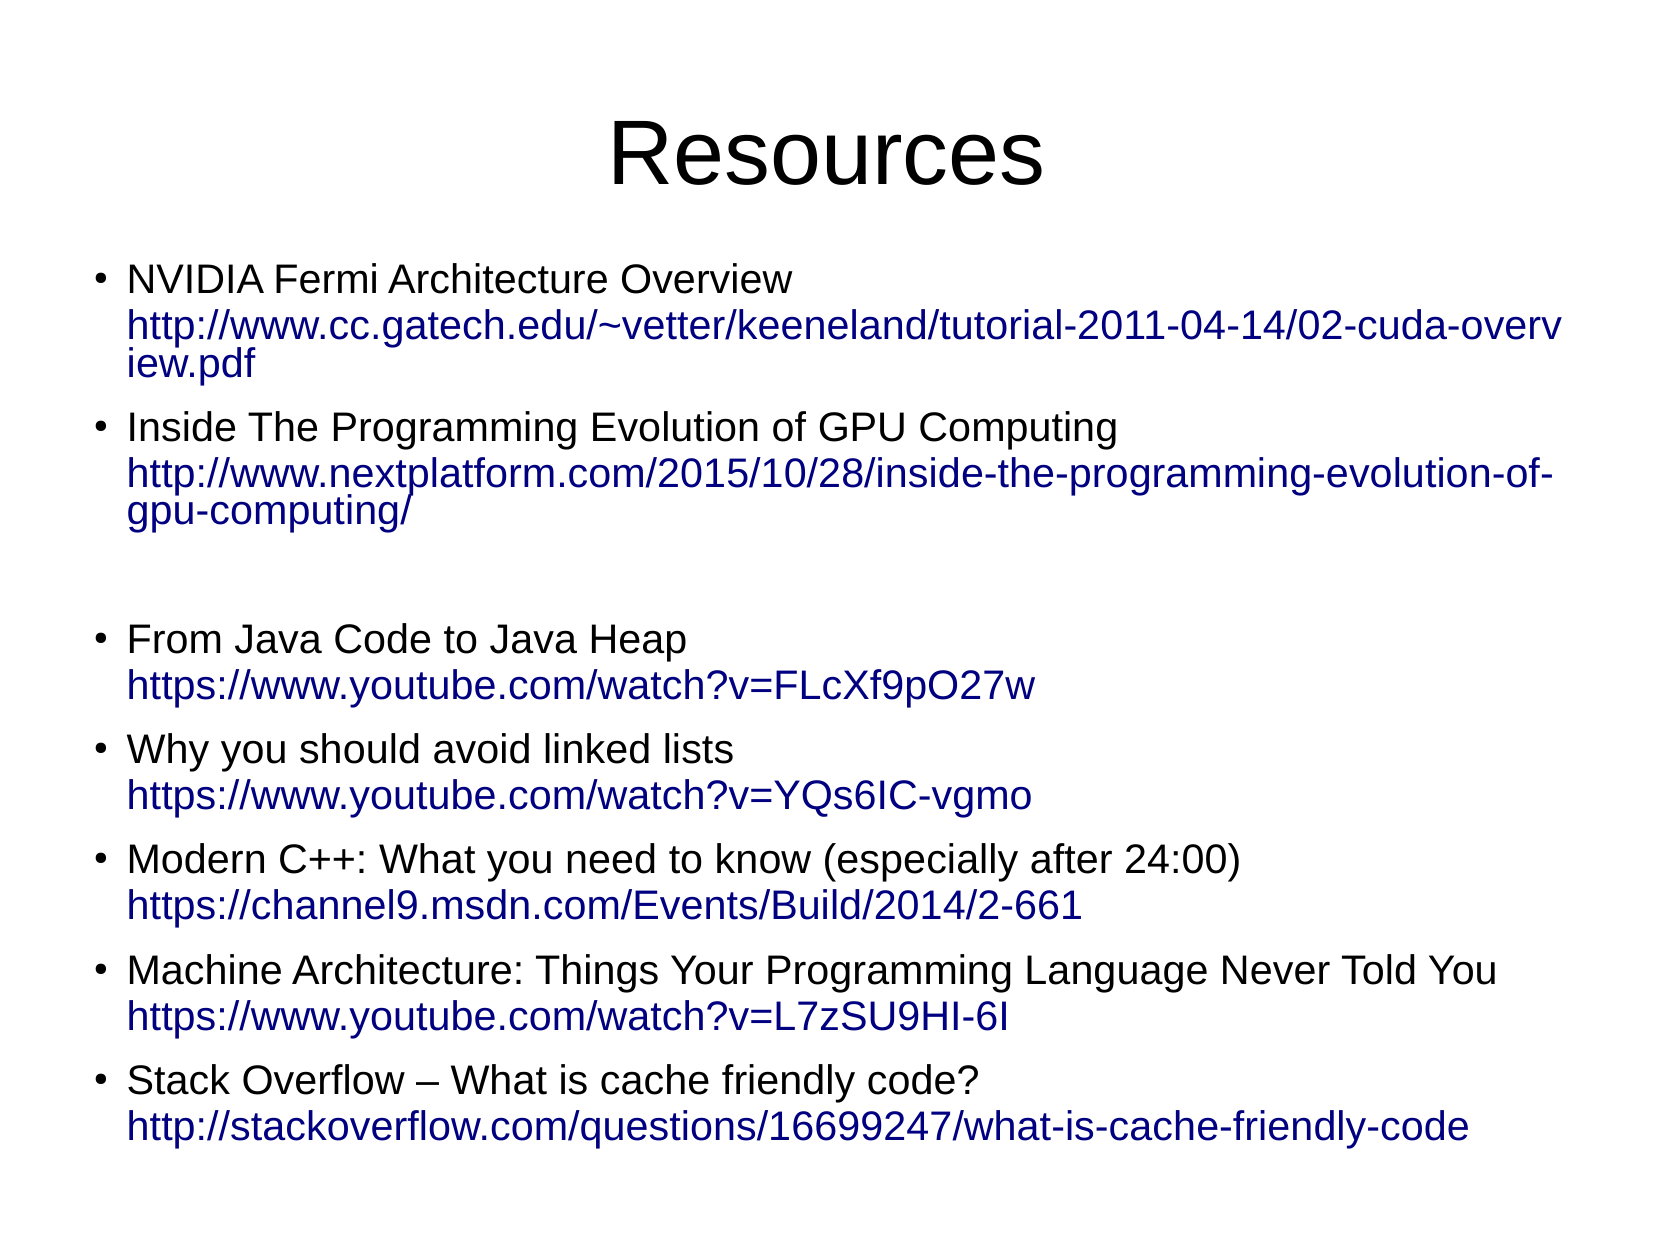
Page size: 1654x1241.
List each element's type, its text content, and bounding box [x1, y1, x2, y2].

list NVIDIA Fermi Architecture Overview http://www.cc.gatech.edu/~vetter/keeneland/tutorial-2011-04-14/02-cuda-overview.pdf Inside The Programming Evolution of GPU Computing http://www.nextplatform.com/2015/10/28/inside-the-programming-evolution-of-gpu-computing/ From Java Code to Java Heap https://www.youtube.com/watch?v=FLcXf9pO27w Why you should avoid linked lists https://www.youtube.com/watch?v=YQs6IC-vgmo Modern C++: What you need to know (especially after 24:00) https://channel9.msdn.com/Events/Build/2014/2-661 Machine Architecture: Things Your Programming Language Never Told You https://www.youtube.com/watch?v=L7zSU9HI-6I Stack Overflow – What is cache friendly code? http://stackoverflow.com/questions/16699247/what-is-cache-friendly-code [82, 256, 1571, 1096]
title Resources [82, 49, 1571, 256]
